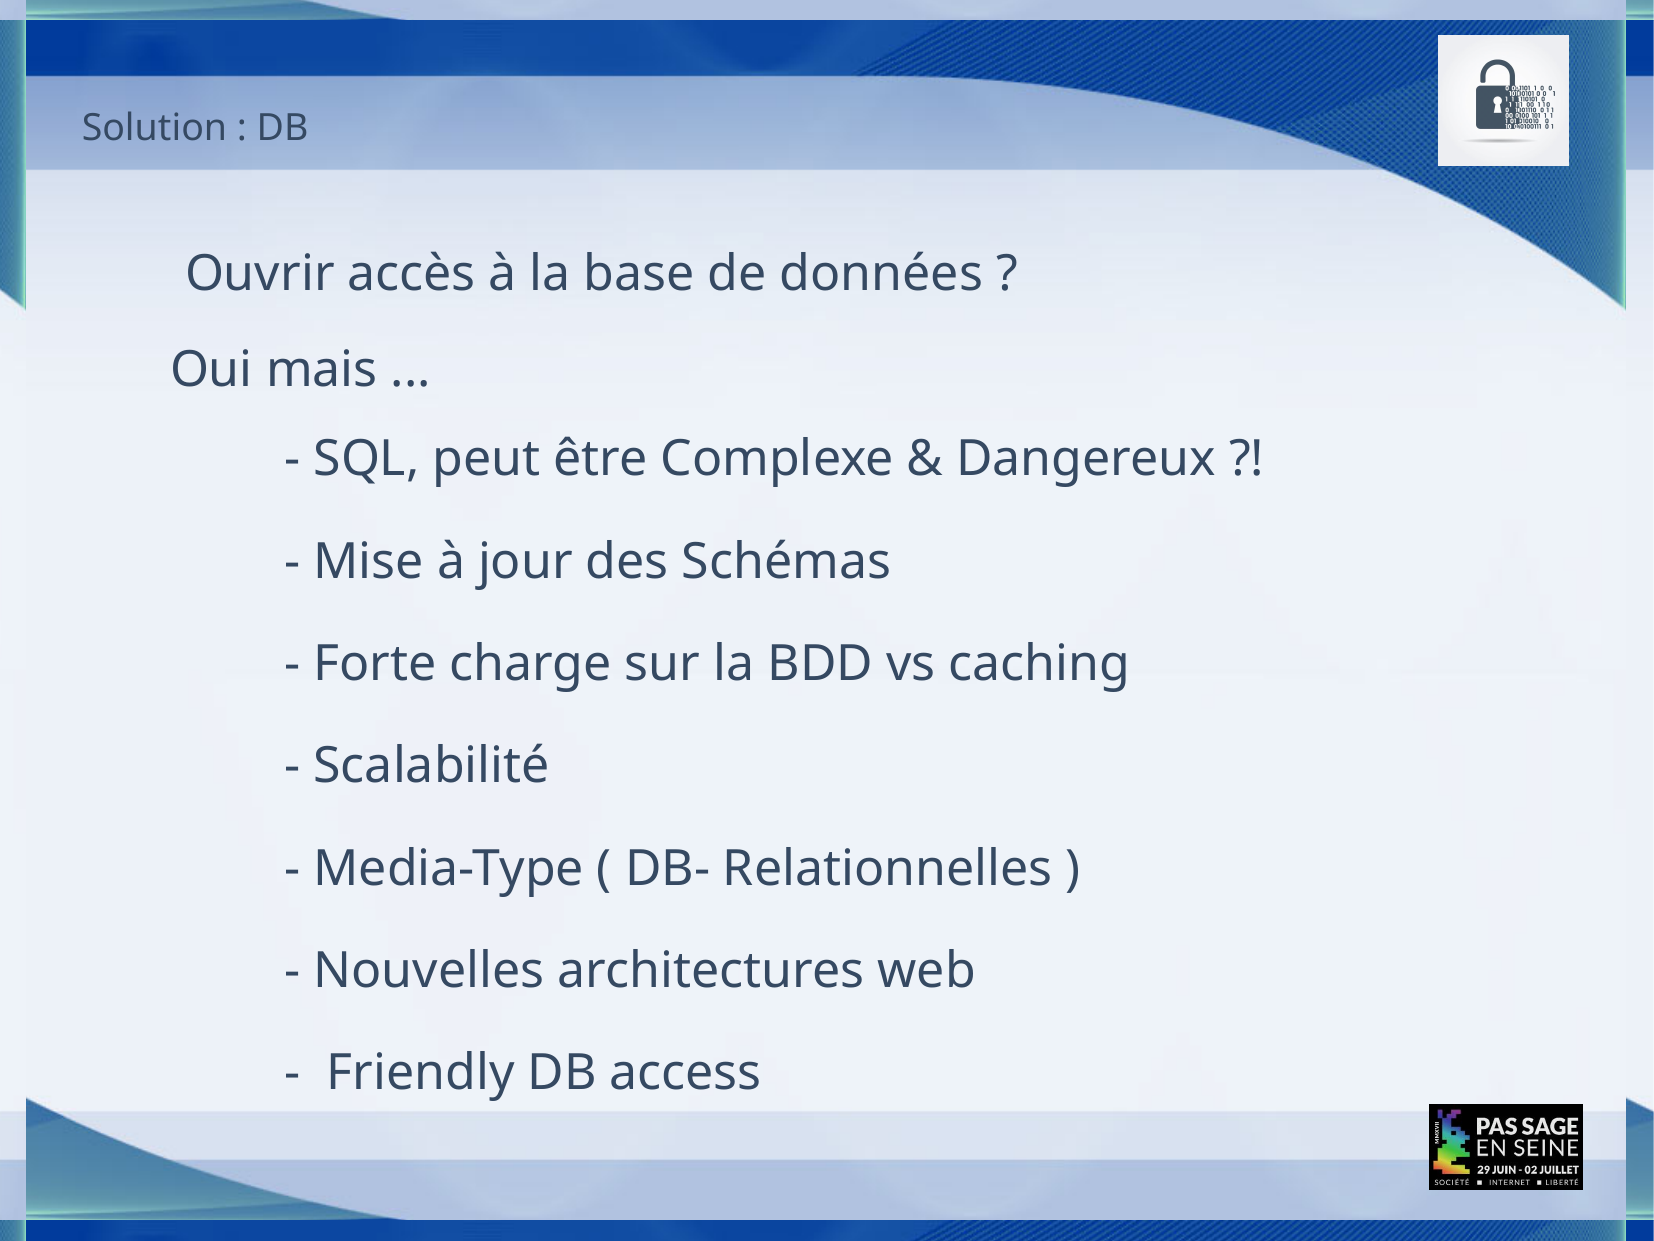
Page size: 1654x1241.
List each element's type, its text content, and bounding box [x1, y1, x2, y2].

title Solution : DB [30, 82, 390, 170]
title - SQL, peut être Complexe & Dangereux ?! - Mise à jour des Schémas - Forte charge sur la BDD vs caching - Scalabilité - Media-Type ( DB- Relationnelles ) - Nouvelles architectures web - Friendly DB access [271, 435, 1524, 1058]
title Oui mais ... [128, 330, 473, 403]
title Ouvrir accès à la base de données ? [122, 235, 1081, 308]
picture [0, 0, 1654, 1241]
